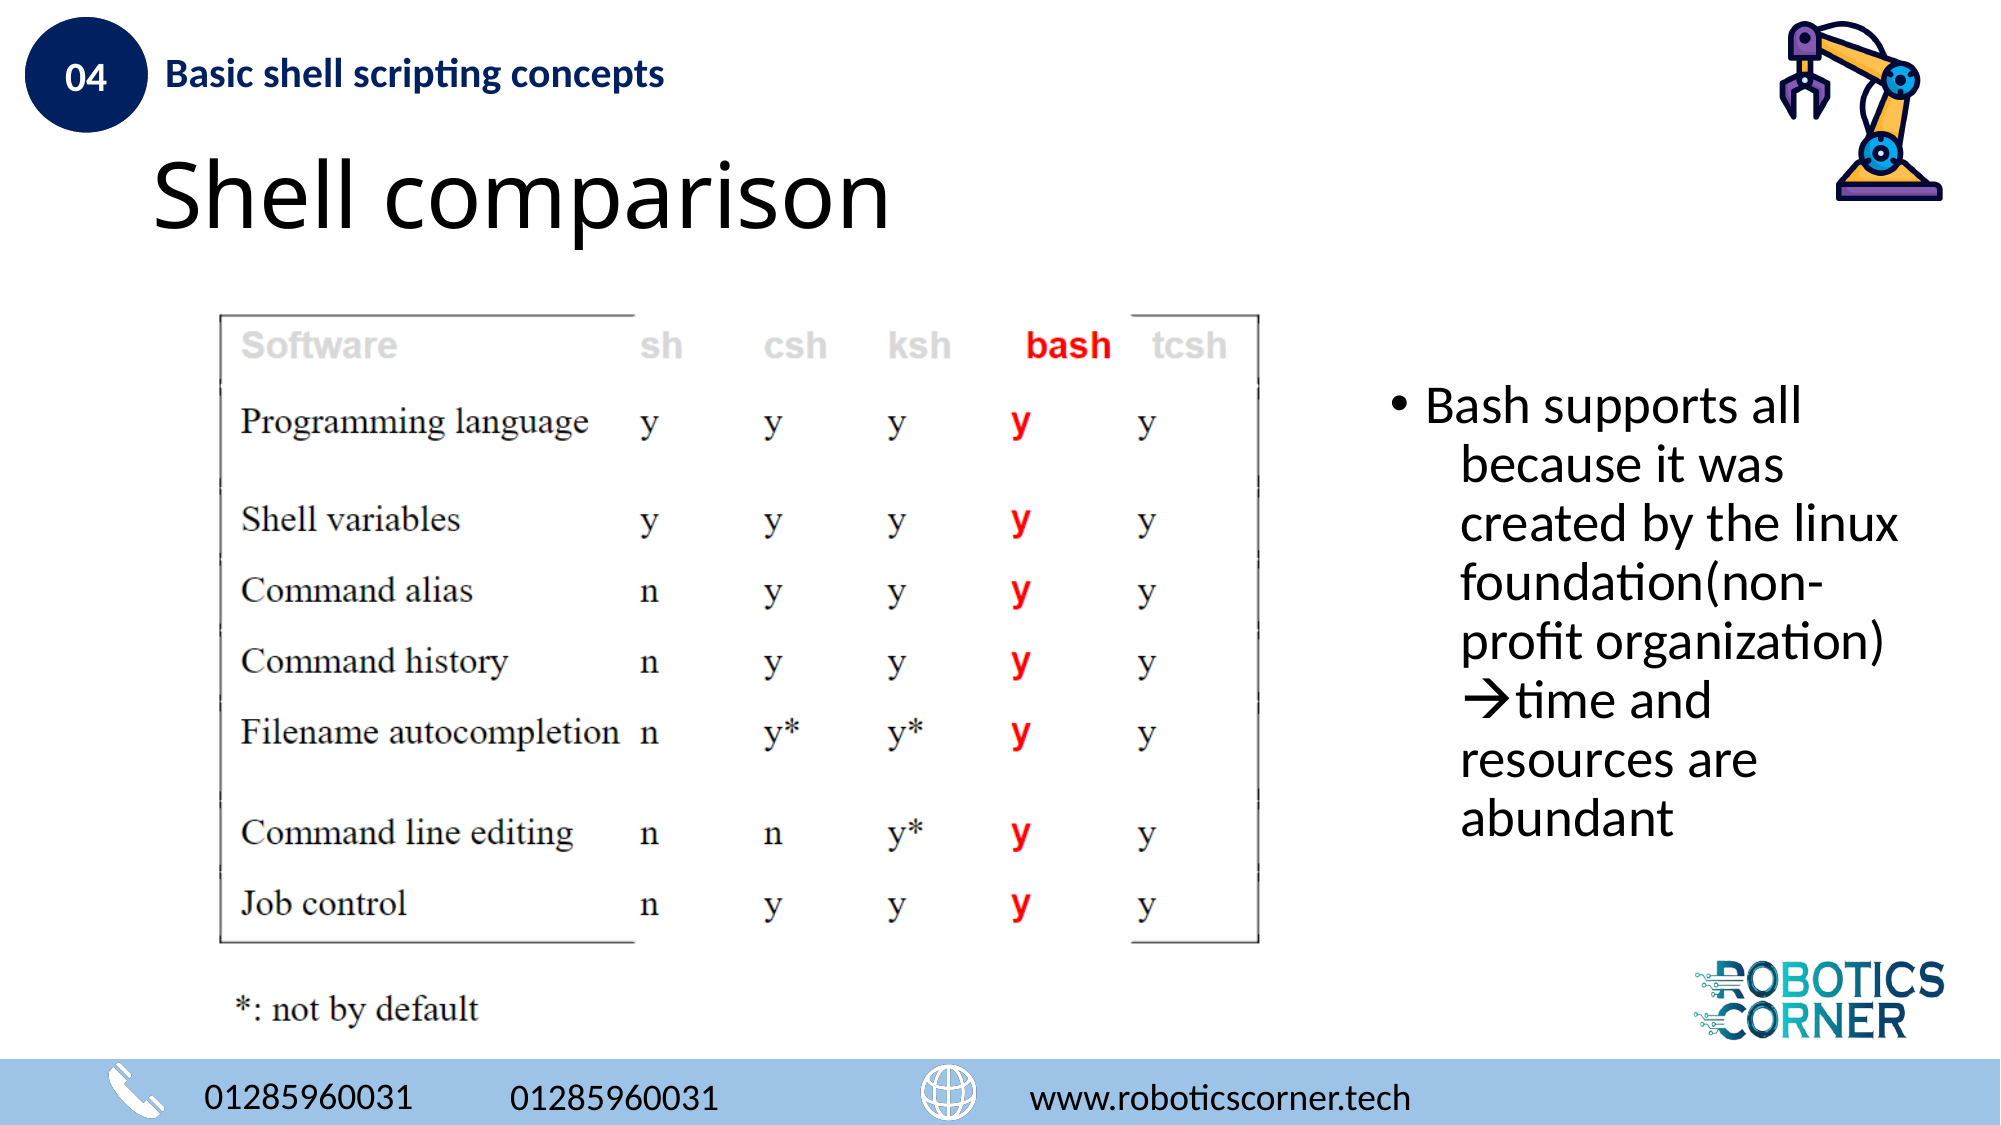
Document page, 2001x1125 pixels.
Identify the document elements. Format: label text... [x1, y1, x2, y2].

text_box [0, 1059, 915, 1125]
text_box 04 [22, 14, 150, 136]
text_box [1953, 1059, 2000, 1125]
list Bash supports all because it was created by the linux foundation(non-profit organization) time and resources are abundant [1374, 369, 1930, 951]
picture [1771, 21, 1951, 201]
picture [103, 274, 1319, 1125]
text_box Basic shell scripting concepts [150, 38, 705, 154]
text_box [981, 1059, 1680, 1125]
text_box 01285960031 [495, 1064, 827, 1125]
title Shell comparison [137, 90, 1863, 308]
text_box www.roboticscorner.tech [1014, 1065, 1546, 1125]
picture [1680, 859, 1953, 1125]
text_box 01285960031 [189, 1064, 495, 1125]
